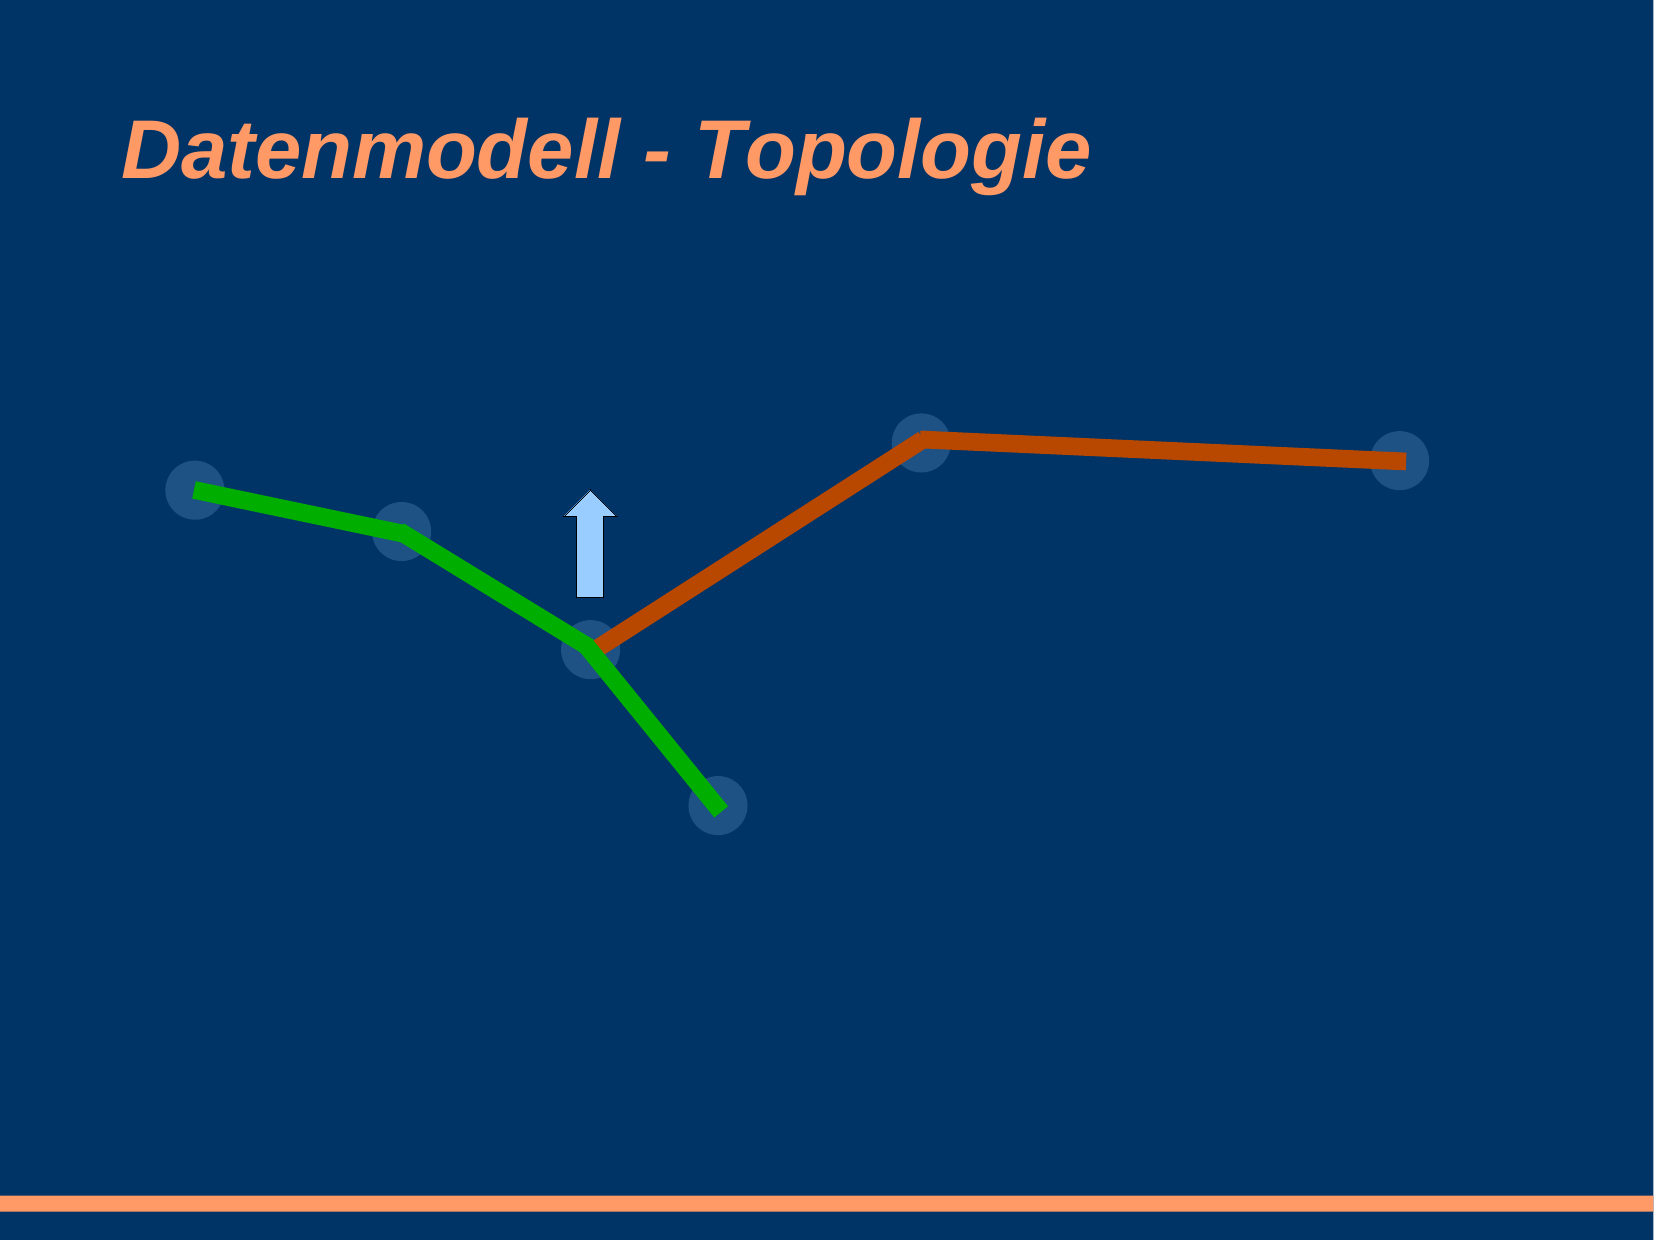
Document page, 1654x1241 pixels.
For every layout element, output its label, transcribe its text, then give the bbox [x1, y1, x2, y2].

text_box [688, 776, 748, 836]
text_box [375, 501, 432, 538]
text_box [561, 642, 600, 680]
text_box [1371, 431, 1430, 491]
text_box [165, 460, 225, 520]
title Datenmodell - Topologie [121, 46, 1534, 254]
text_box [372, 537, 420, 562]
text_box [901, 449, 950, 473]
text_box [572, 620, 611, 639]
text_box [891, 413, 949, 448]
text_box [563, 489, 618, 598]
text_box [606, 646, 621, 666]
